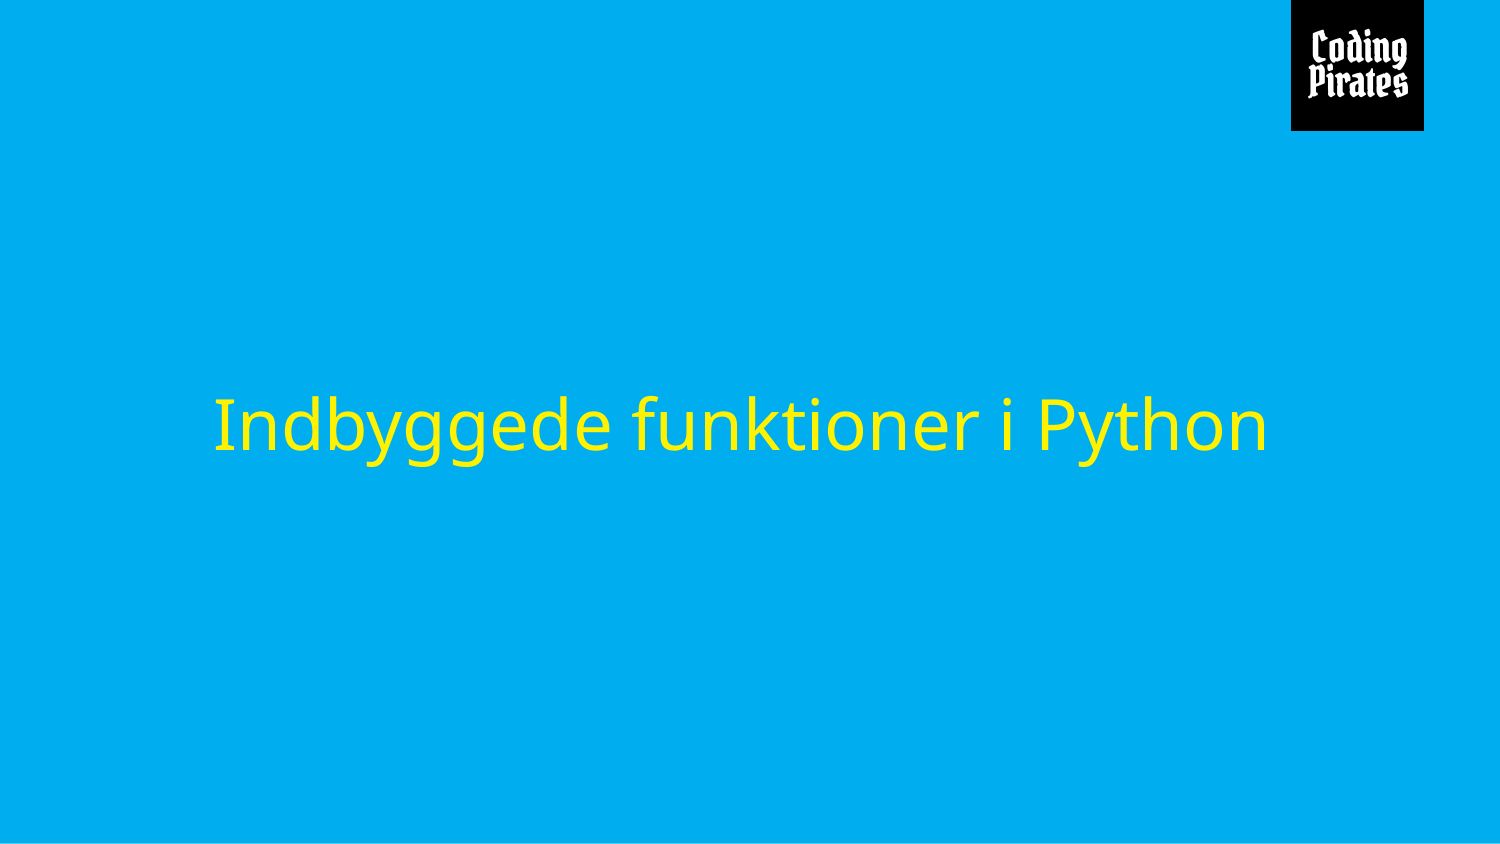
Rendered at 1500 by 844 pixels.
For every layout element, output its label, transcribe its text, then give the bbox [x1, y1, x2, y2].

title Indbyggede funktioner i Python [12, 352, 1472, 491]
picture [1292, 0, 1423, 130]
